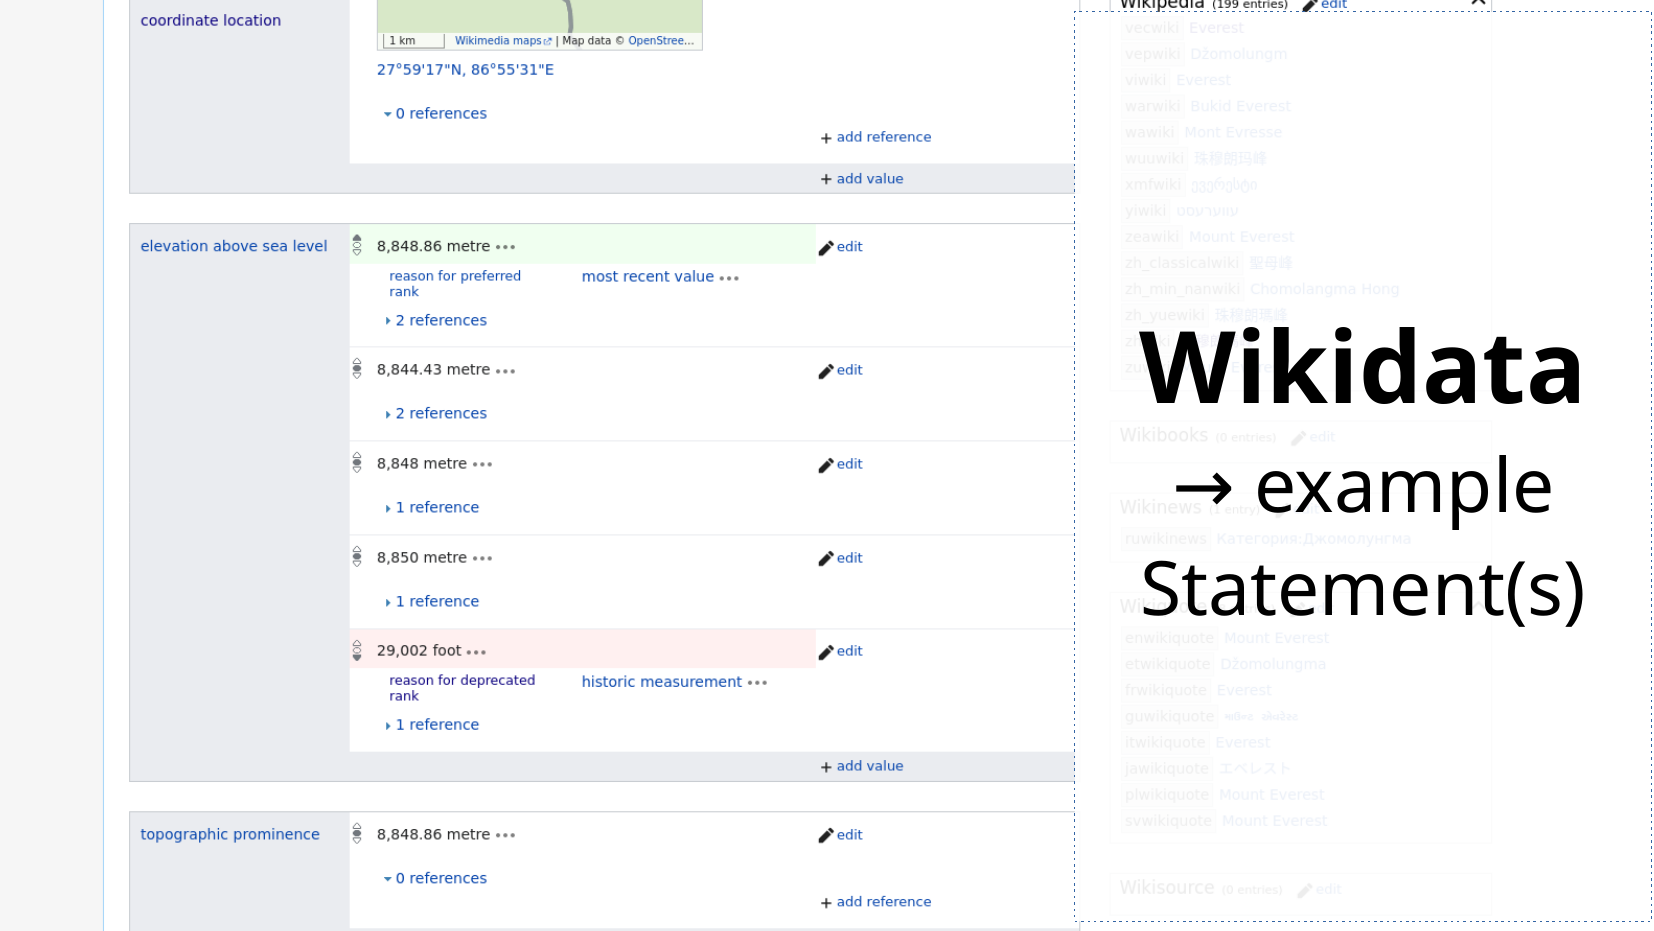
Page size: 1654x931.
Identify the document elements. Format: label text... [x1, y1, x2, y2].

title Wikidata → example Statement(s) [1074, 11, 1652, 922]
picture [0, 0, 1654, 931]
